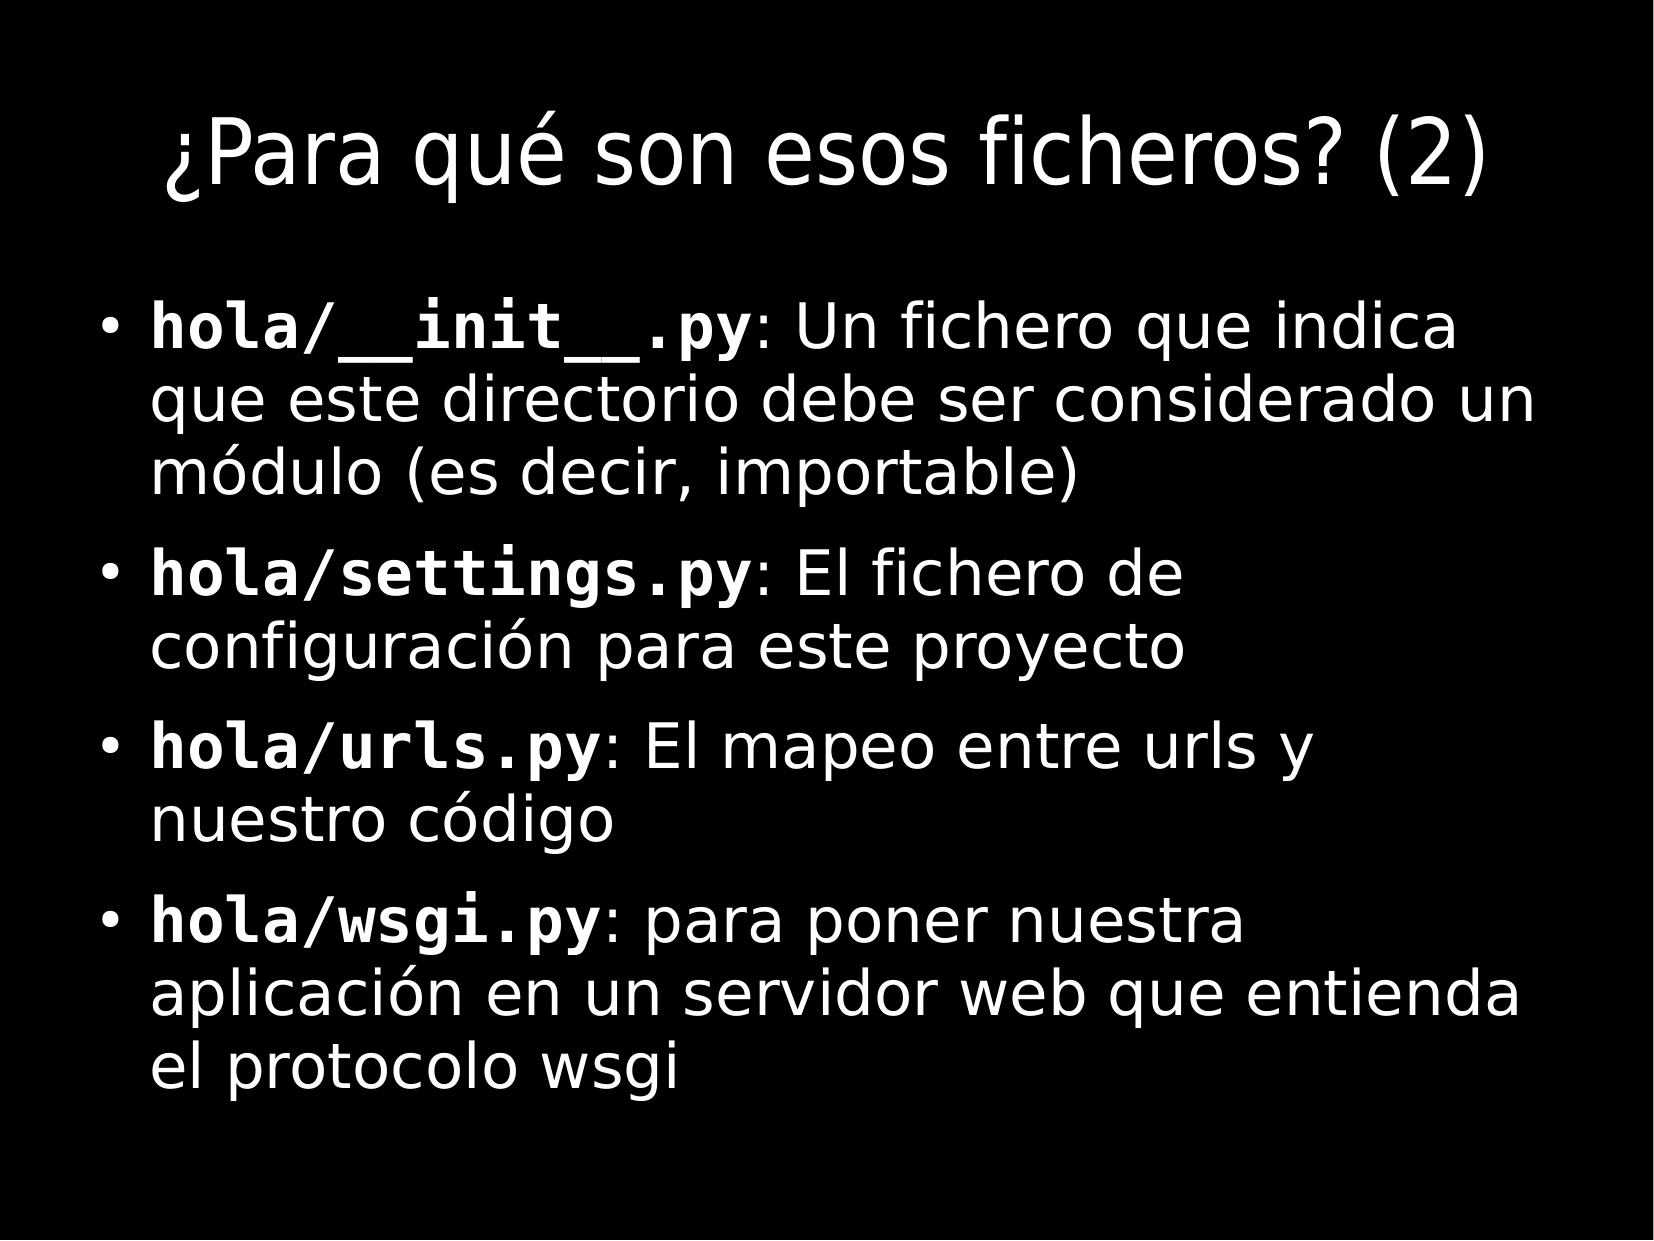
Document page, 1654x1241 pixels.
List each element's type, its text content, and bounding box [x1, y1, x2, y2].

list hola/__init__.py: Un fichero que indica que este directorio debe ser considerado un módulo (es decir, importable) hola/settings.py: El fichero de configuración para este proyecto hola/urls.py: El mapeo entre urls y nuestro código hola/wsgi.py: para poner nuestra aplicación en un servidor web que entienda el protocolo wsgi [82, 290, 1571, 1109]
title ¿Para qué son esos ficheros? (2) [82, 49, 1571, 257]
